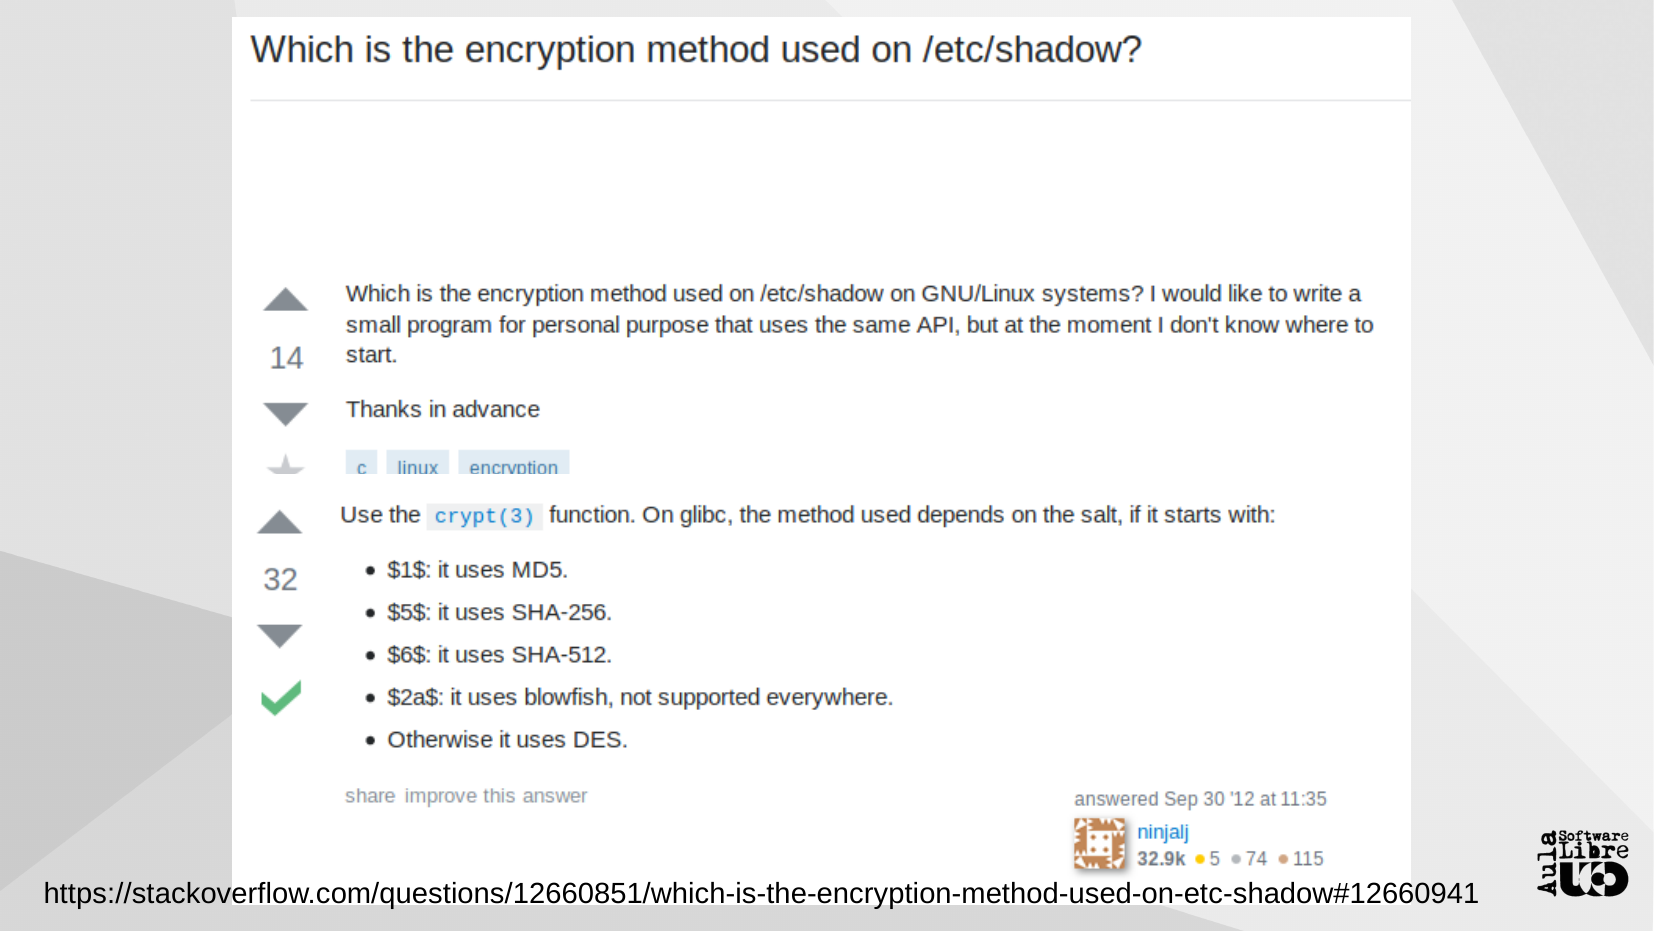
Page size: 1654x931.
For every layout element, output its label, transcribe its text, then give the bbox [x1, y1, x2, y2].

text_box https://stackoverflow.com/questions/12660851/which-is-the-encryption-method-used-on-etc-shadow#12660941 [28, 870, 1516, 918]
picture [0, 0, 1654, 931]
